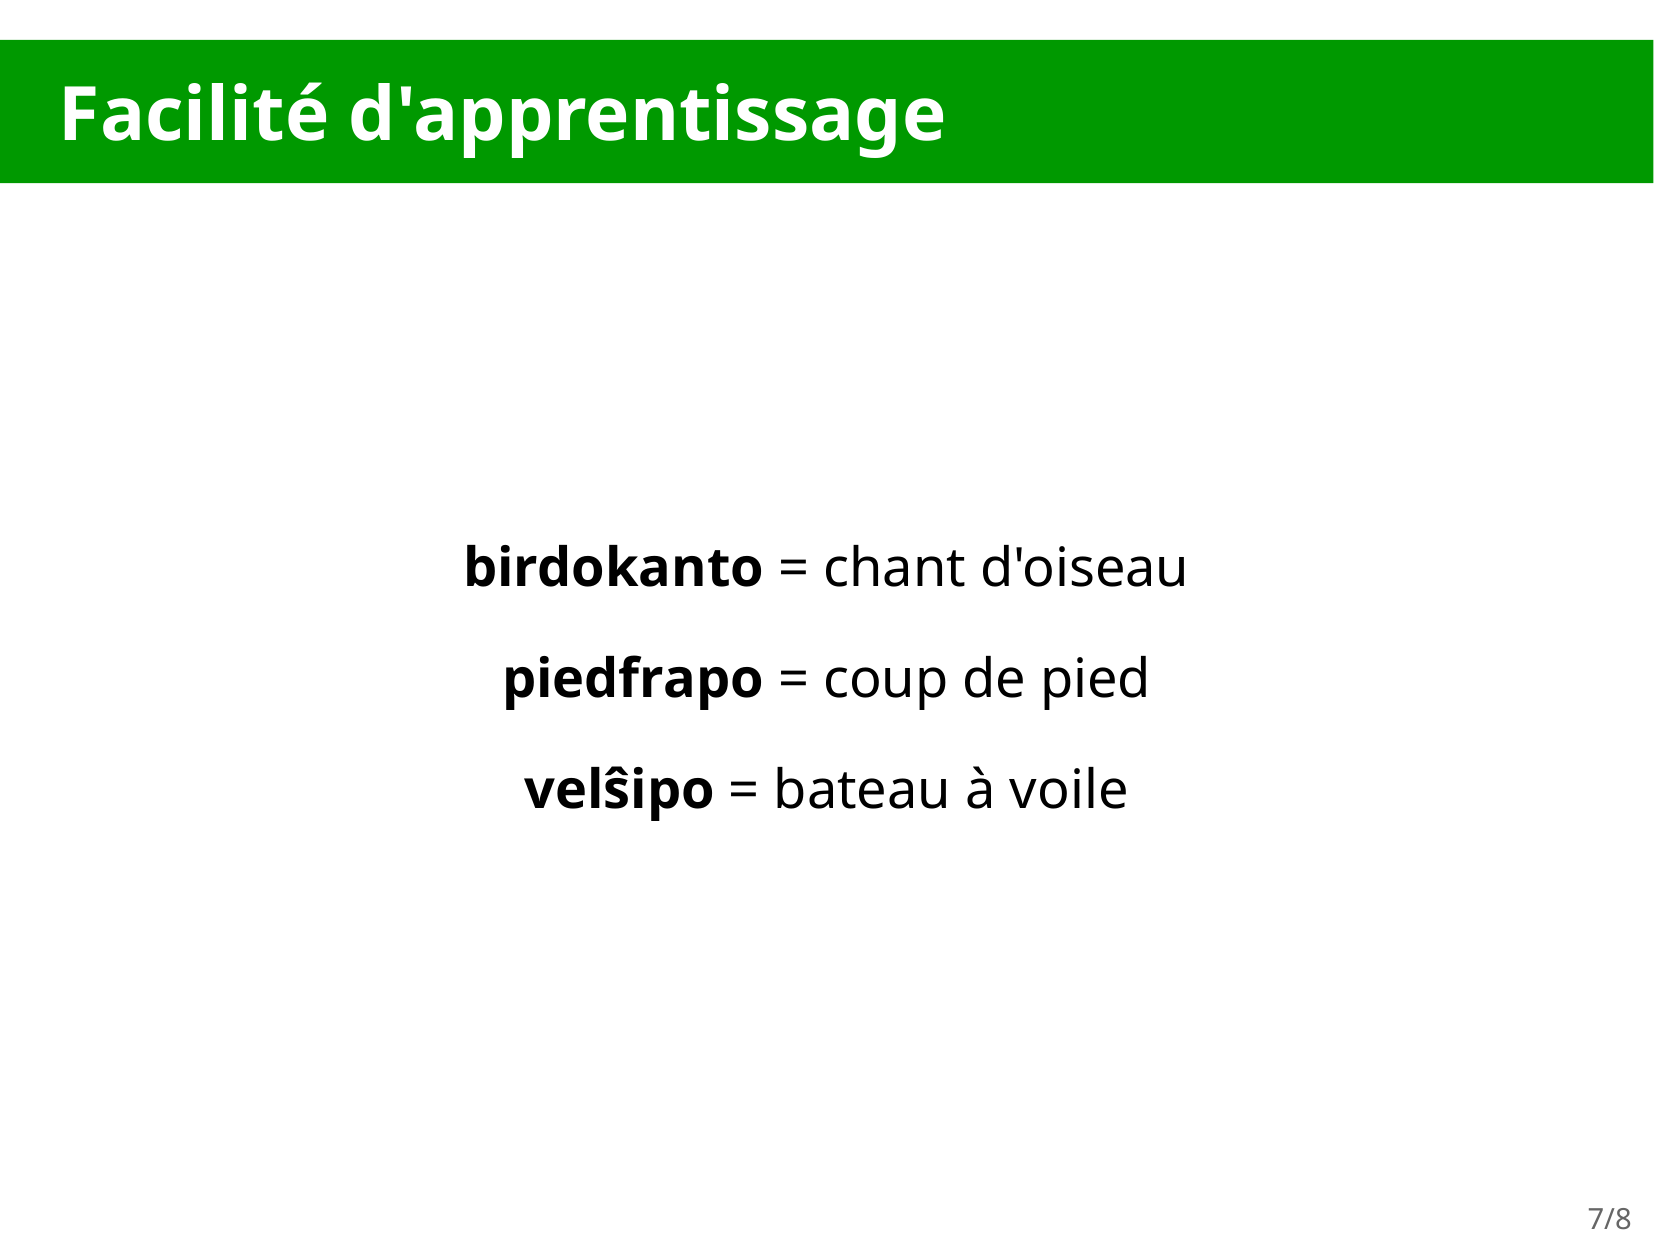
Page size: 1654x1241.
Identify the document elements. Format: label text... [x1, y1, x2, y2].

title Facilité d'apprentissage [0, 39, 1654, 184]
text_box birdokanto = chant d'oiseau piedfrapo = coup de pied velŝipo = bateau à voile [0, 484, 1654, 752]
text_box <number>/8 [1446, 1191, 1647, 1241]
